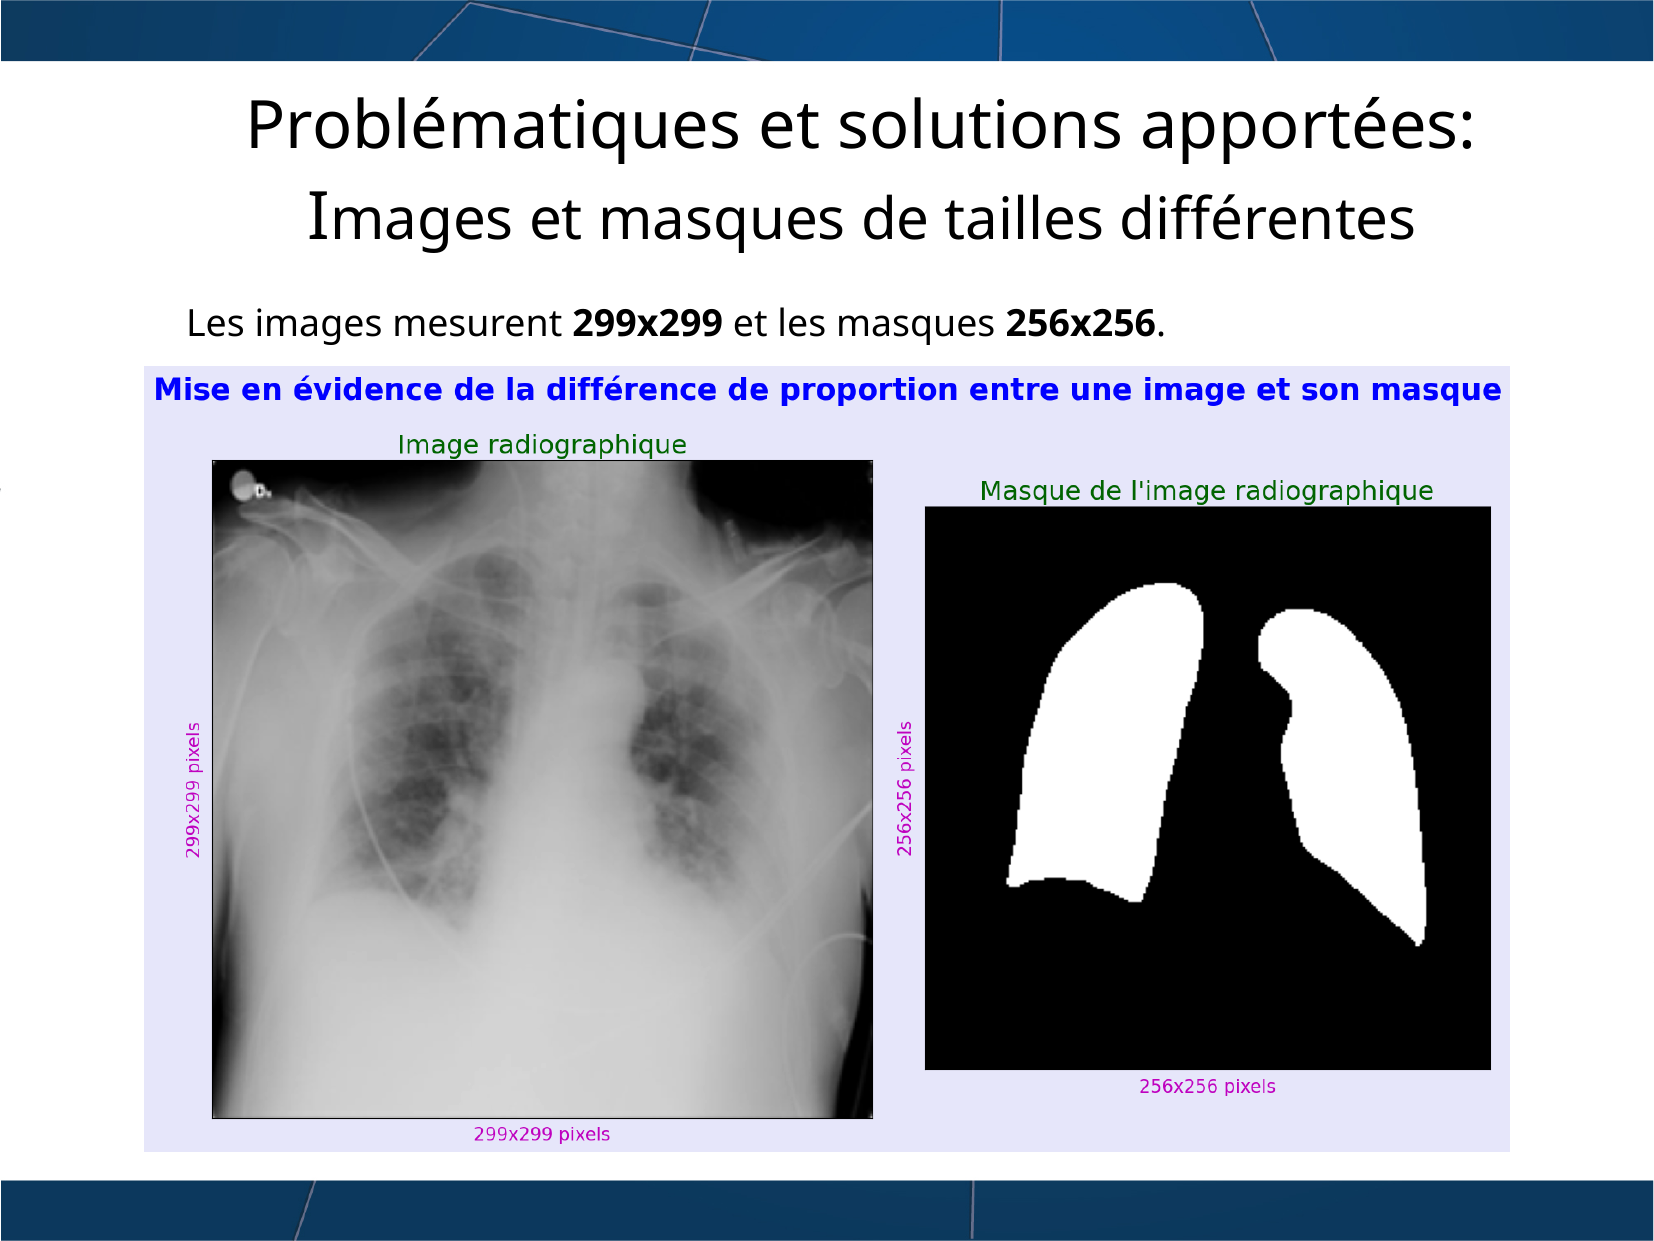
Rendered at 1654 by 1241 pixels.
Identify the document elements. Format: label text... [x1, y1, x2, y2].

title Problématiques et solutions apportées: Images et masques de tailles différentes [82, 64, 1571, 273]
text_box Les images mesurent 299x299 et les masques 256x256. [171, 289, 1385, 557]
picture [0, 0, 1654, 1241]
